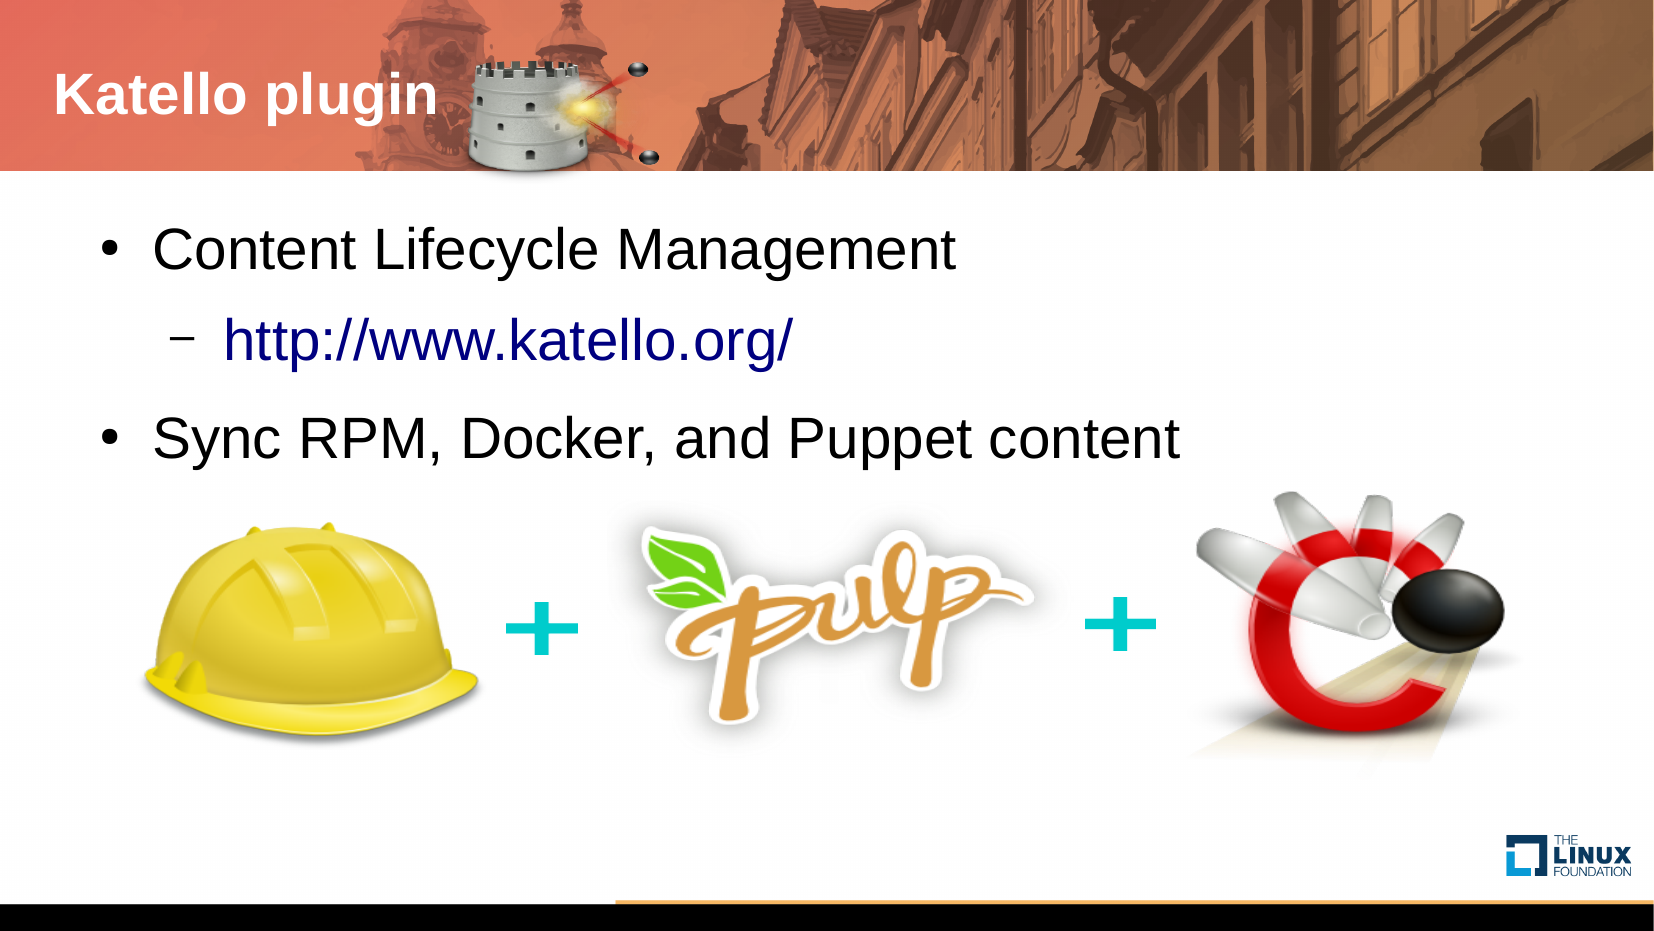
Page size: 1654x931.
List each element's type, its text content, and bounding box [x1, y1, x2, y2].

picture [0, 0, 1654, 931]
title Katello plugin [53, 21, 1571, 167]
list Content Lifecycle Management http://www.katello.org/ Sync RPM, Docker, and Puppet content [81, 217, 1571, 831]
